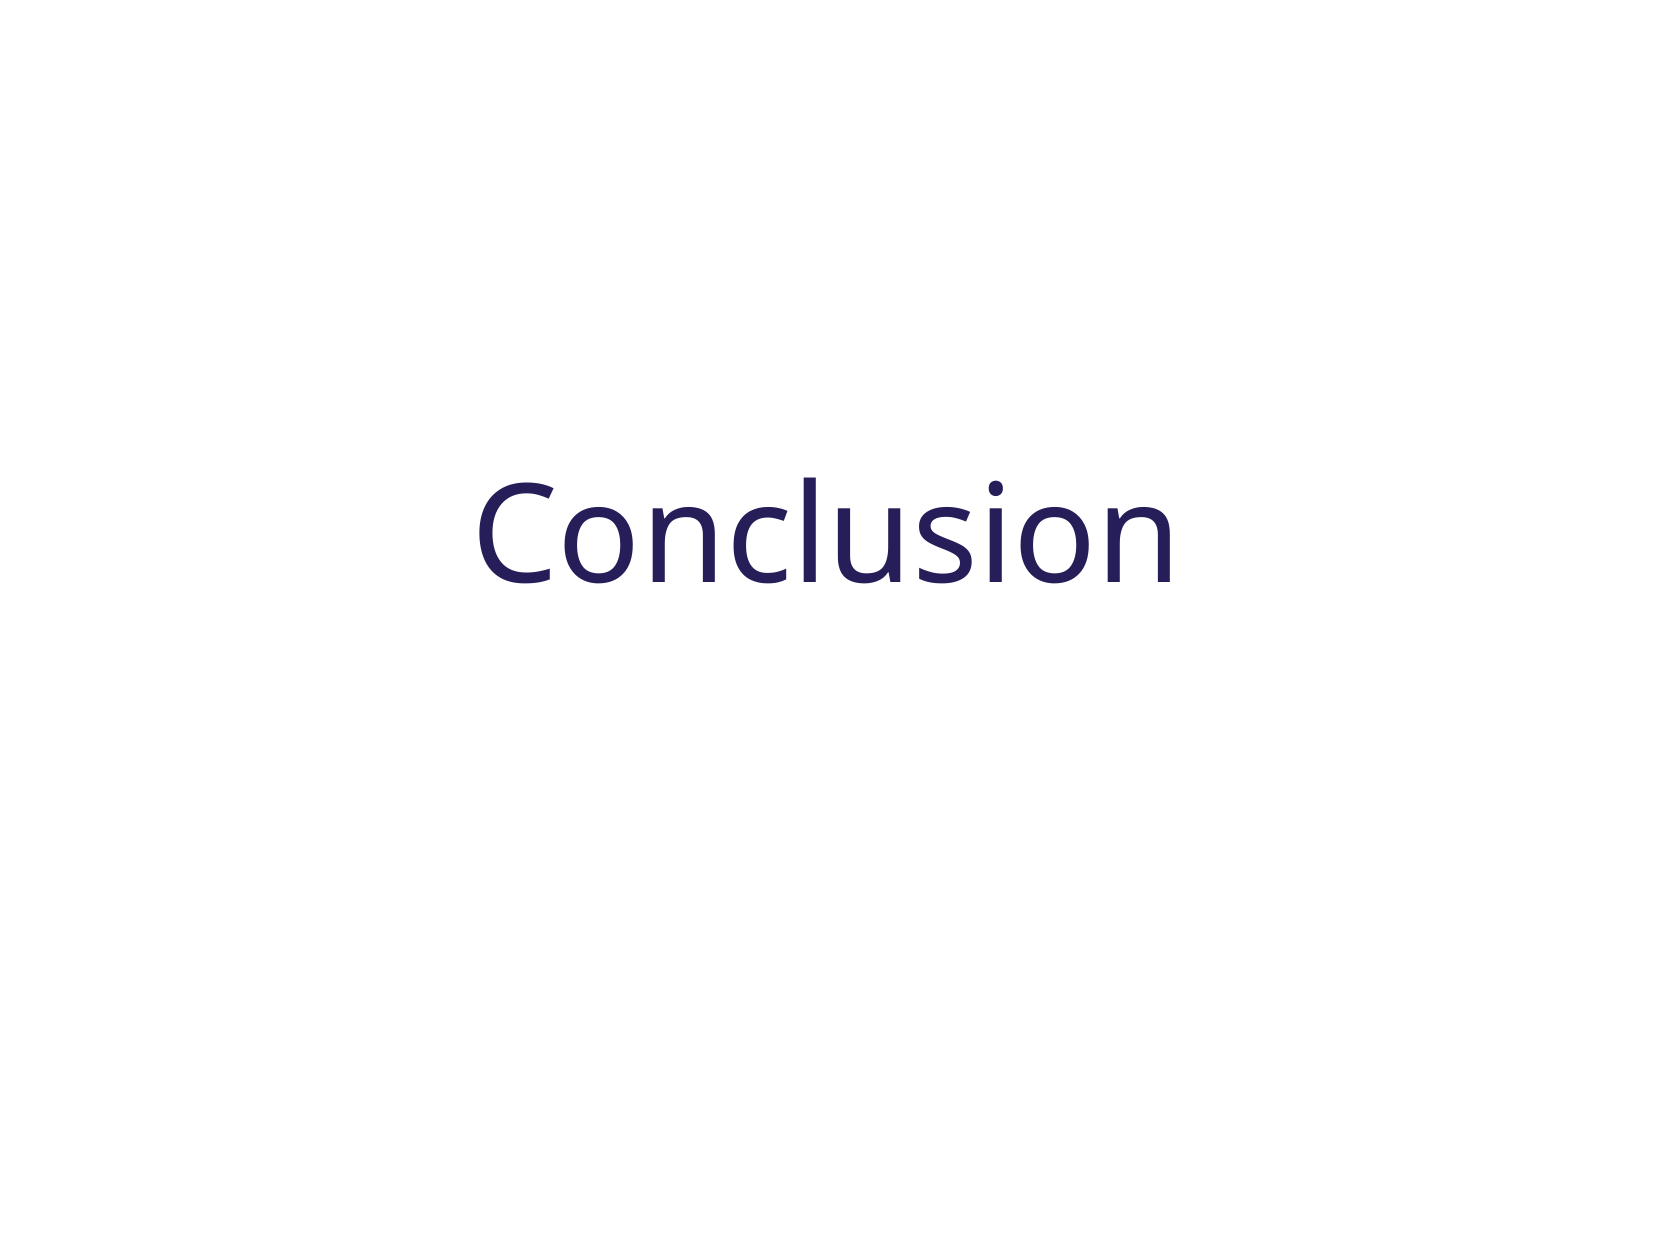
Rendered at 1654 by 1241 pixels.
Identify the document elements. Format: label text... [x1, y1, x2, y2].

subtitle Conclusion [82, 49, 1571, 1010]
